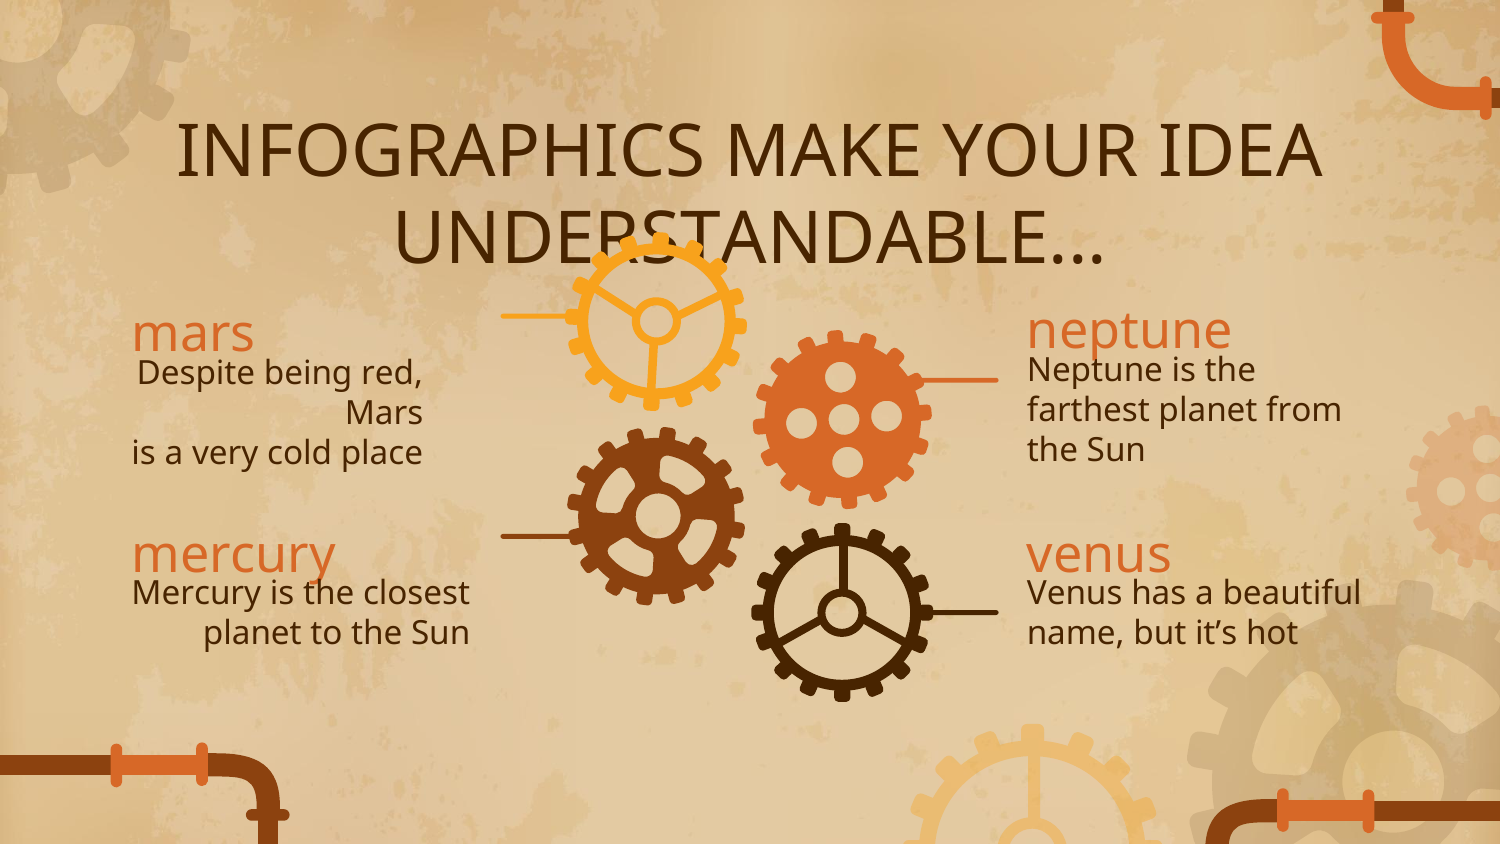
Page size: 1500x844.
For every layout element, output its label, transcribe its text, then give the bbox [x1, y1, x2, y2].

text_box [752, 330, 999, 510]
text_box [500, 427, 745, 606]
text_box mercury [116, 505, 489, 556]
text_box mars [116, 284, 489, 336]
text_box Despite being red, Mars is a very cold place [116, 336, 489, 431]
text_box Neptune is the farthest planet from the Sun [1011, 333, 1384, 428]
text_box [751, 523, 999, 702]
text_box neptune [1011, 281, 1384, 333]
text_box venus [1011, 505, 1384, 556]
text_box [500, 232, 747, 412]
title INFOGRAPHICS MAKE YOUR IDEA UNDERSTANDABLE... [116, 88, 1384, 166]
text_box Venus has a beautiful name, but it’s hot [1011, 556, 1384, 651]
text_box Mercury is the closest planet to the Sun [116, 556, 489, 651]
